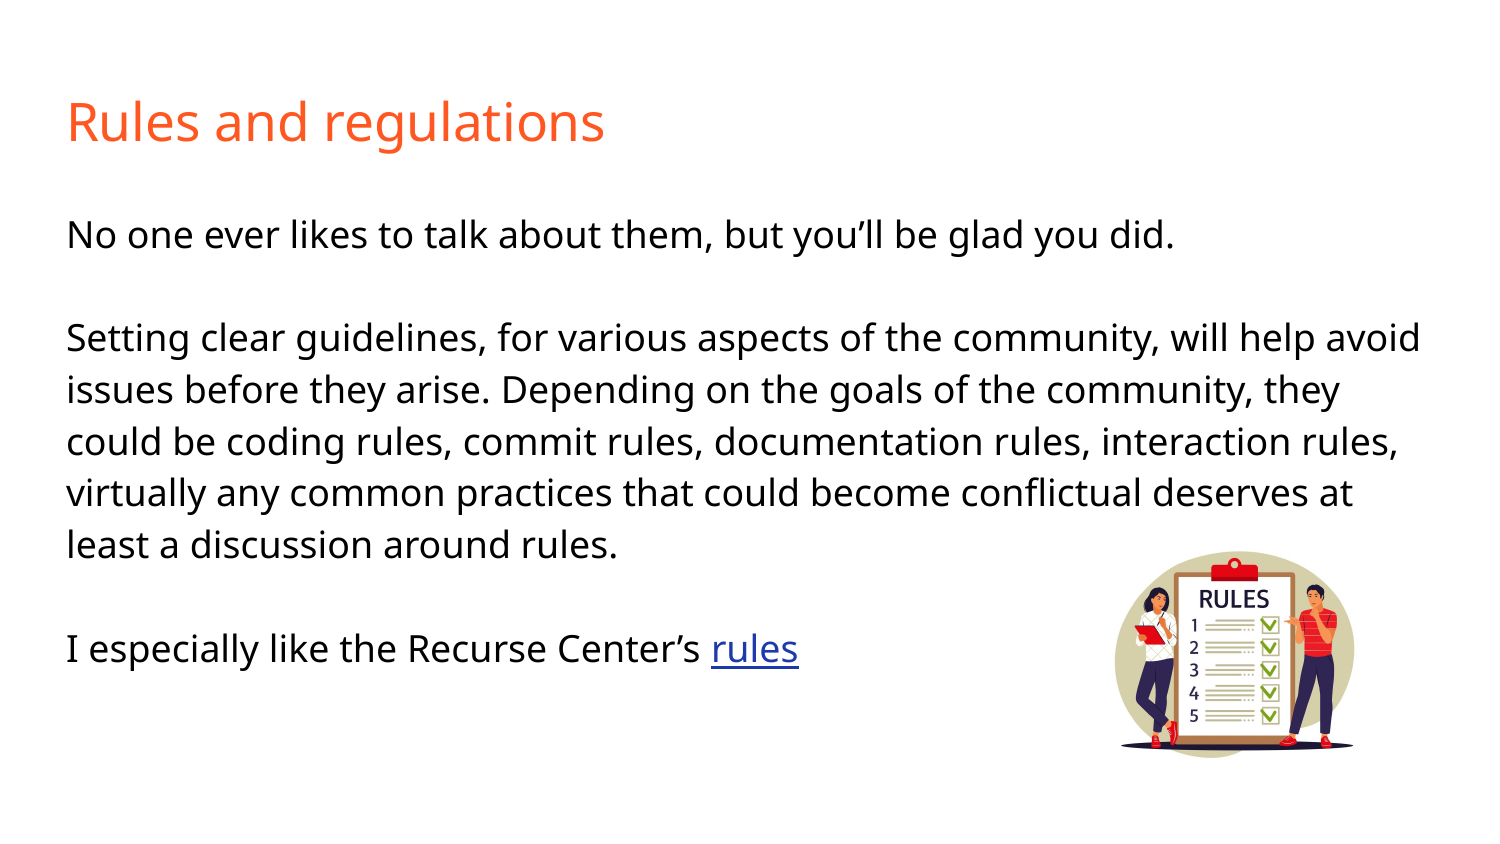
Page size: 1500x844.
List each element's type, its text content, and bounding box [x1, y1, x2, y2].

picture [1056, 533, 1420, 776]
list No one ever likes to talk about them, but you’ll be glad you did. Setting clear guidelines, for various aspects of the community, will help avoid issues before they arise. Depending on the goals of the community, they could be coding rules, commit rules, documentation rules, interaction rules, virtually any common practices that could become conflictual deserves at least a discussion around rules. I especially like the Recurse Center’s rules [51, 189, 1449, 750]
title Rules and regulations [51, 72, 1449, 167]
